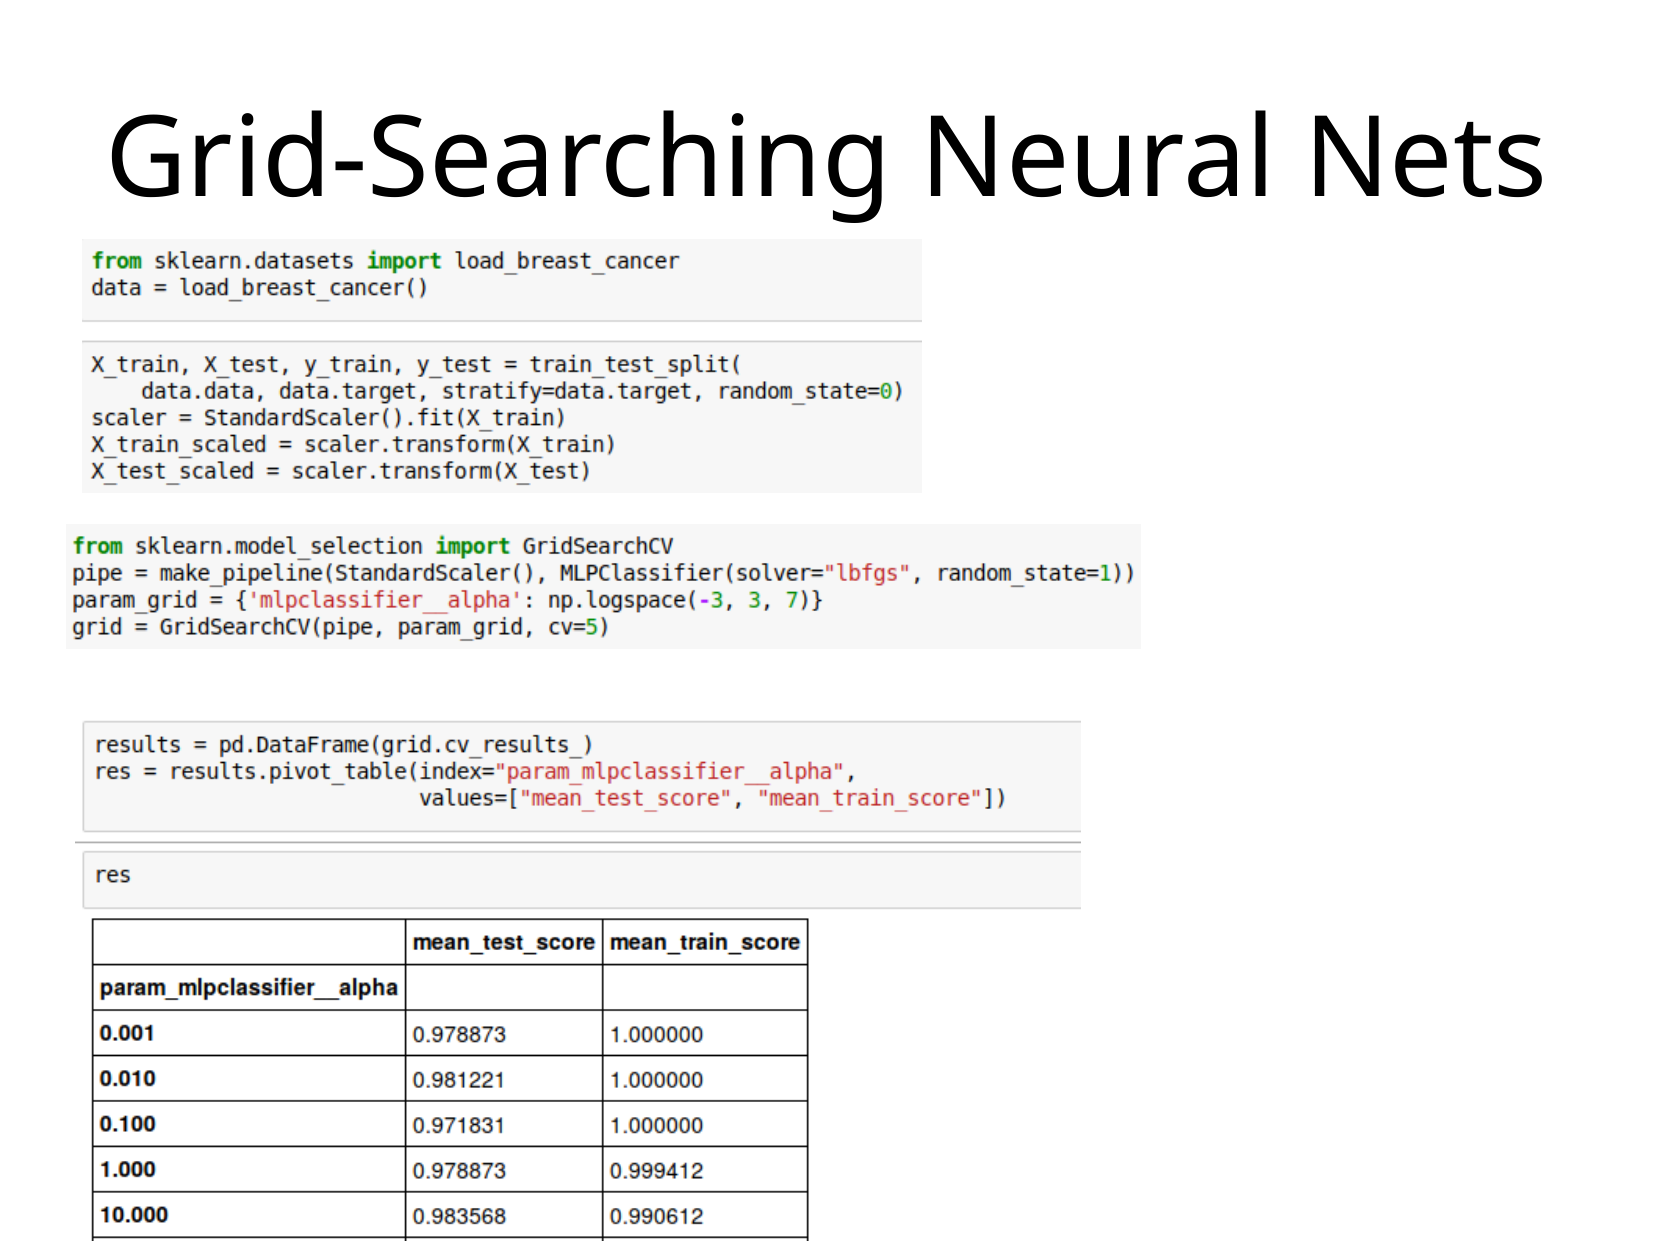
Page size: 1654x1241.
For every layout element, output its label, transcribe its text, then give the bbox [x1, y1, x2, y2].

title Grid-Searching Neural Nets [82, 49, 1571, 257]
picture [82, 239, 922, 494]
picture [75, 704, 1081, 1241]
picture [66, 524, 1141, 649]
